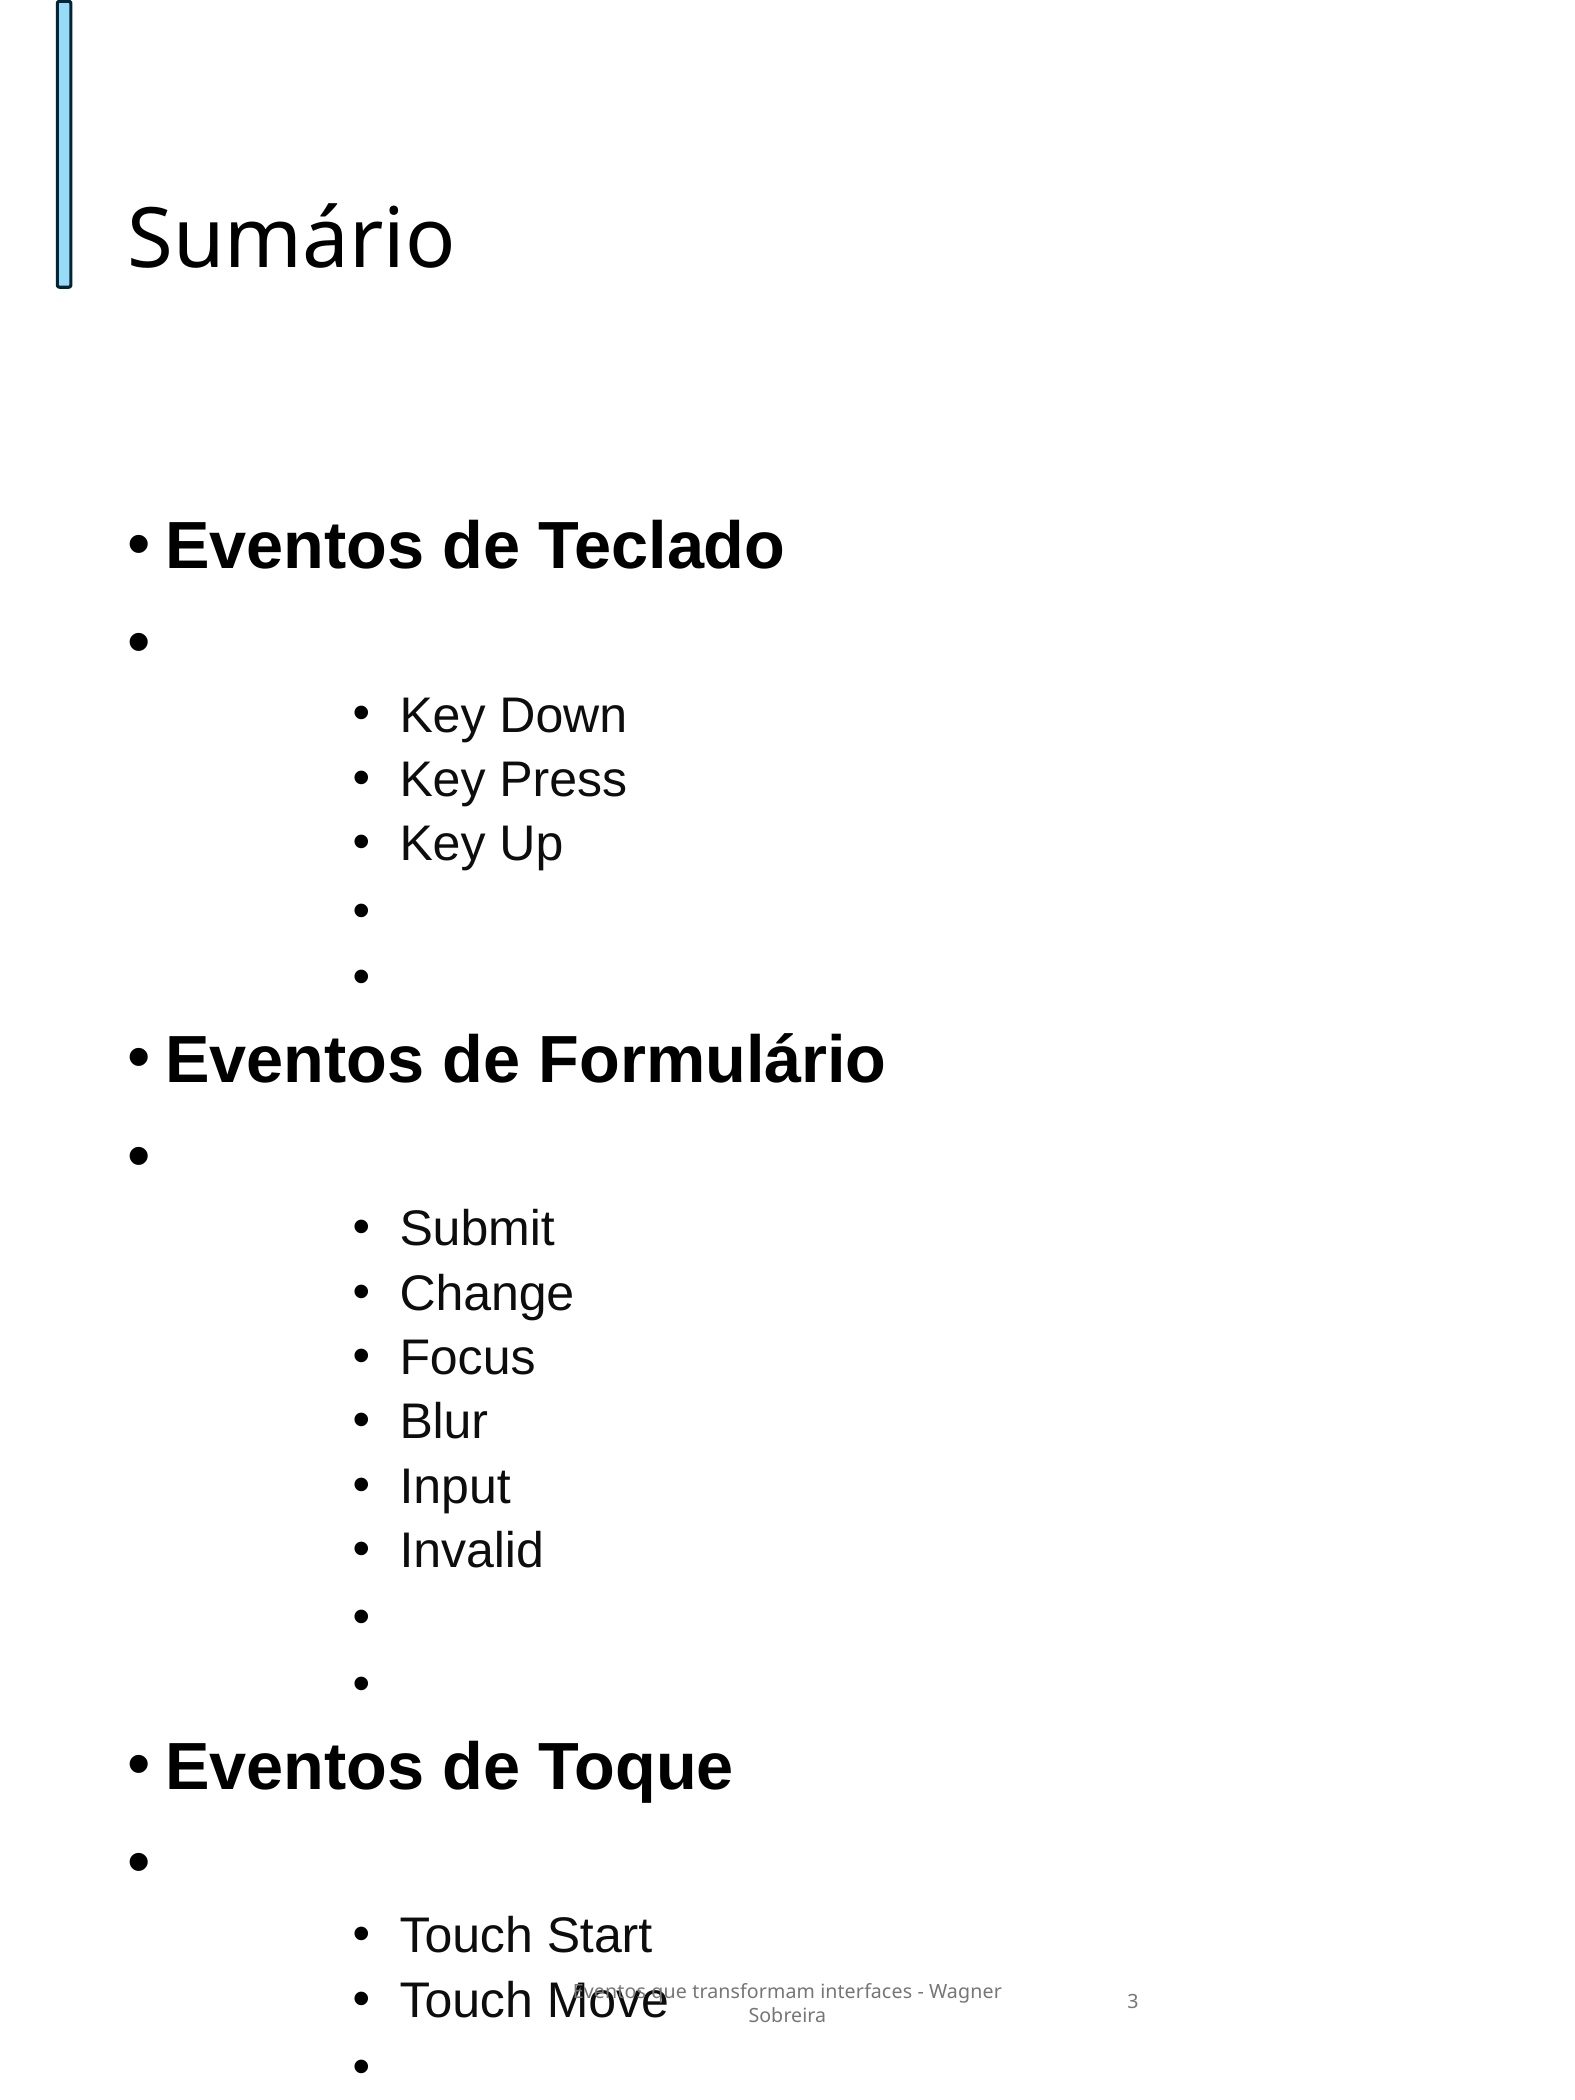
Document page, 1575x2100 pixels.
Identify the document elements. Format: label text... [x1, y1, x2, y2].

text_box Eventos de Teclado Key Down Key Press Key Up Eventos de Formulário Submit Change Focus Blur Input Invalid Eventos de Toque Touch Start Touch Move [112, 402, 1477, 2100]
slide_number 3 [1112, 1946, 1467, 2059]
footer Eventos que transformam interfaces - Wagner Sobreira [521, 1946, 1054, 2059]
text_box Sumário [112, 188, 1477, 343]
text_box [57, 1, 71, 288]
